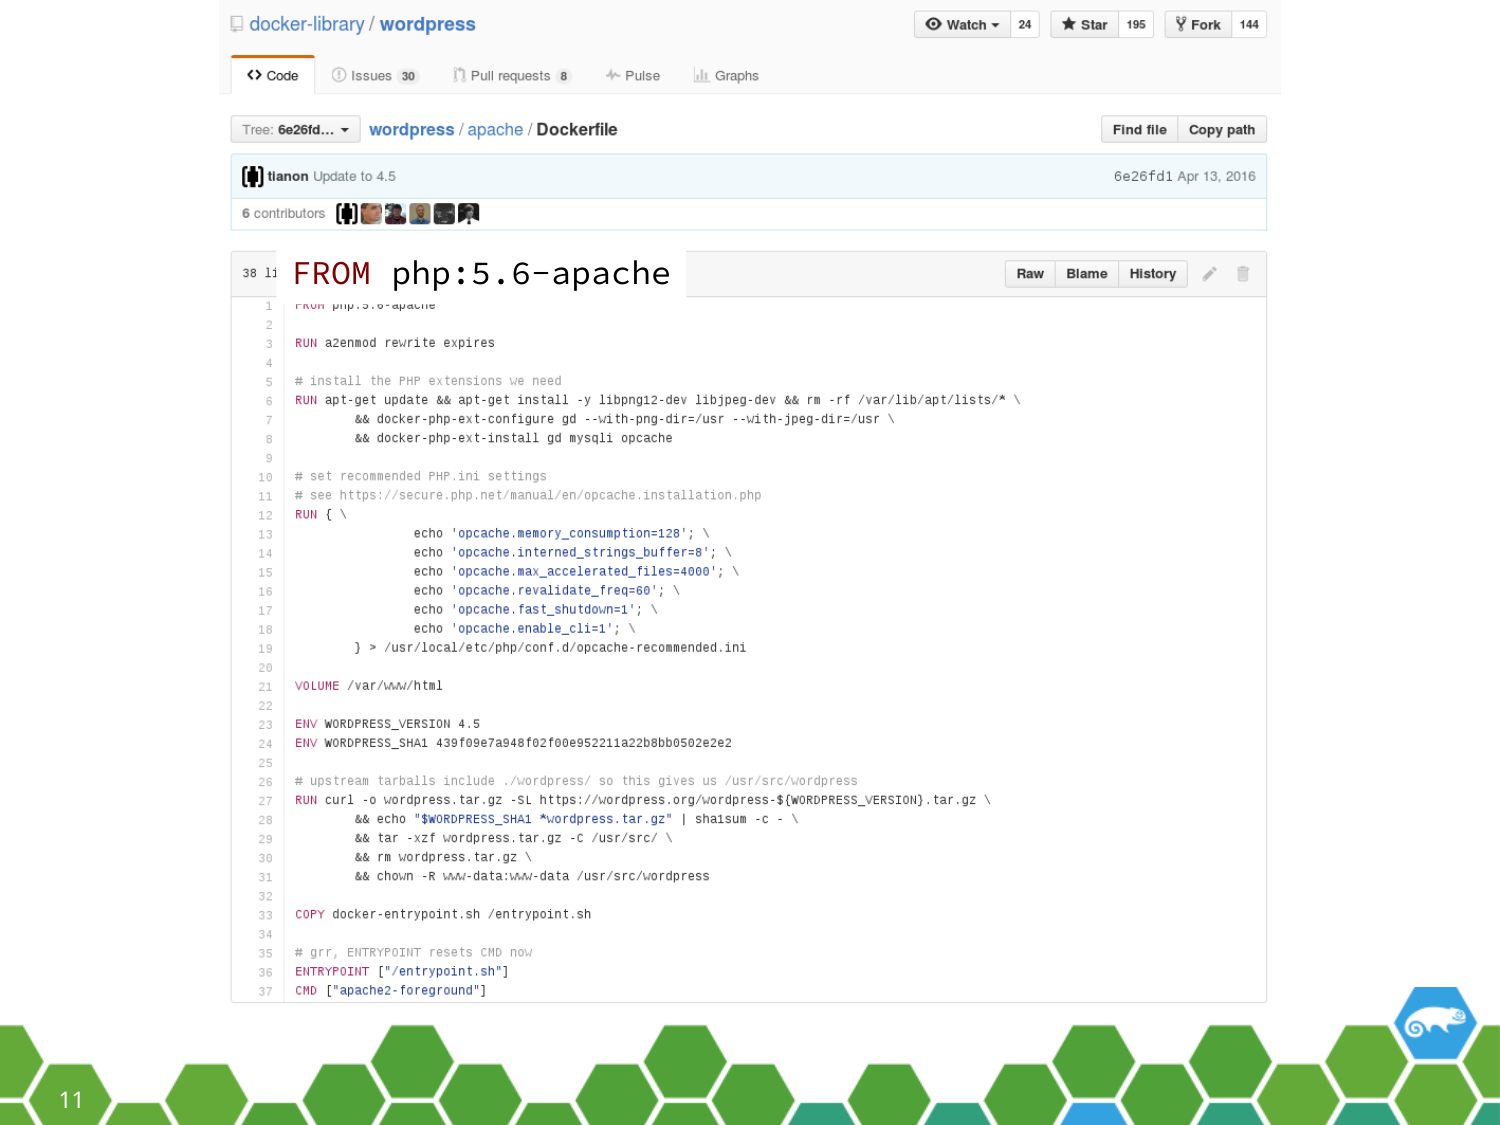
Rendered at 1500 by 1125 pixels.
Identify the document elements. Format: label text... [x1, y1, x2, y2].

text_box FROM php:5.6-apache [276, 244, 687, 301]
picture [0, 0, 1500, 1125]
